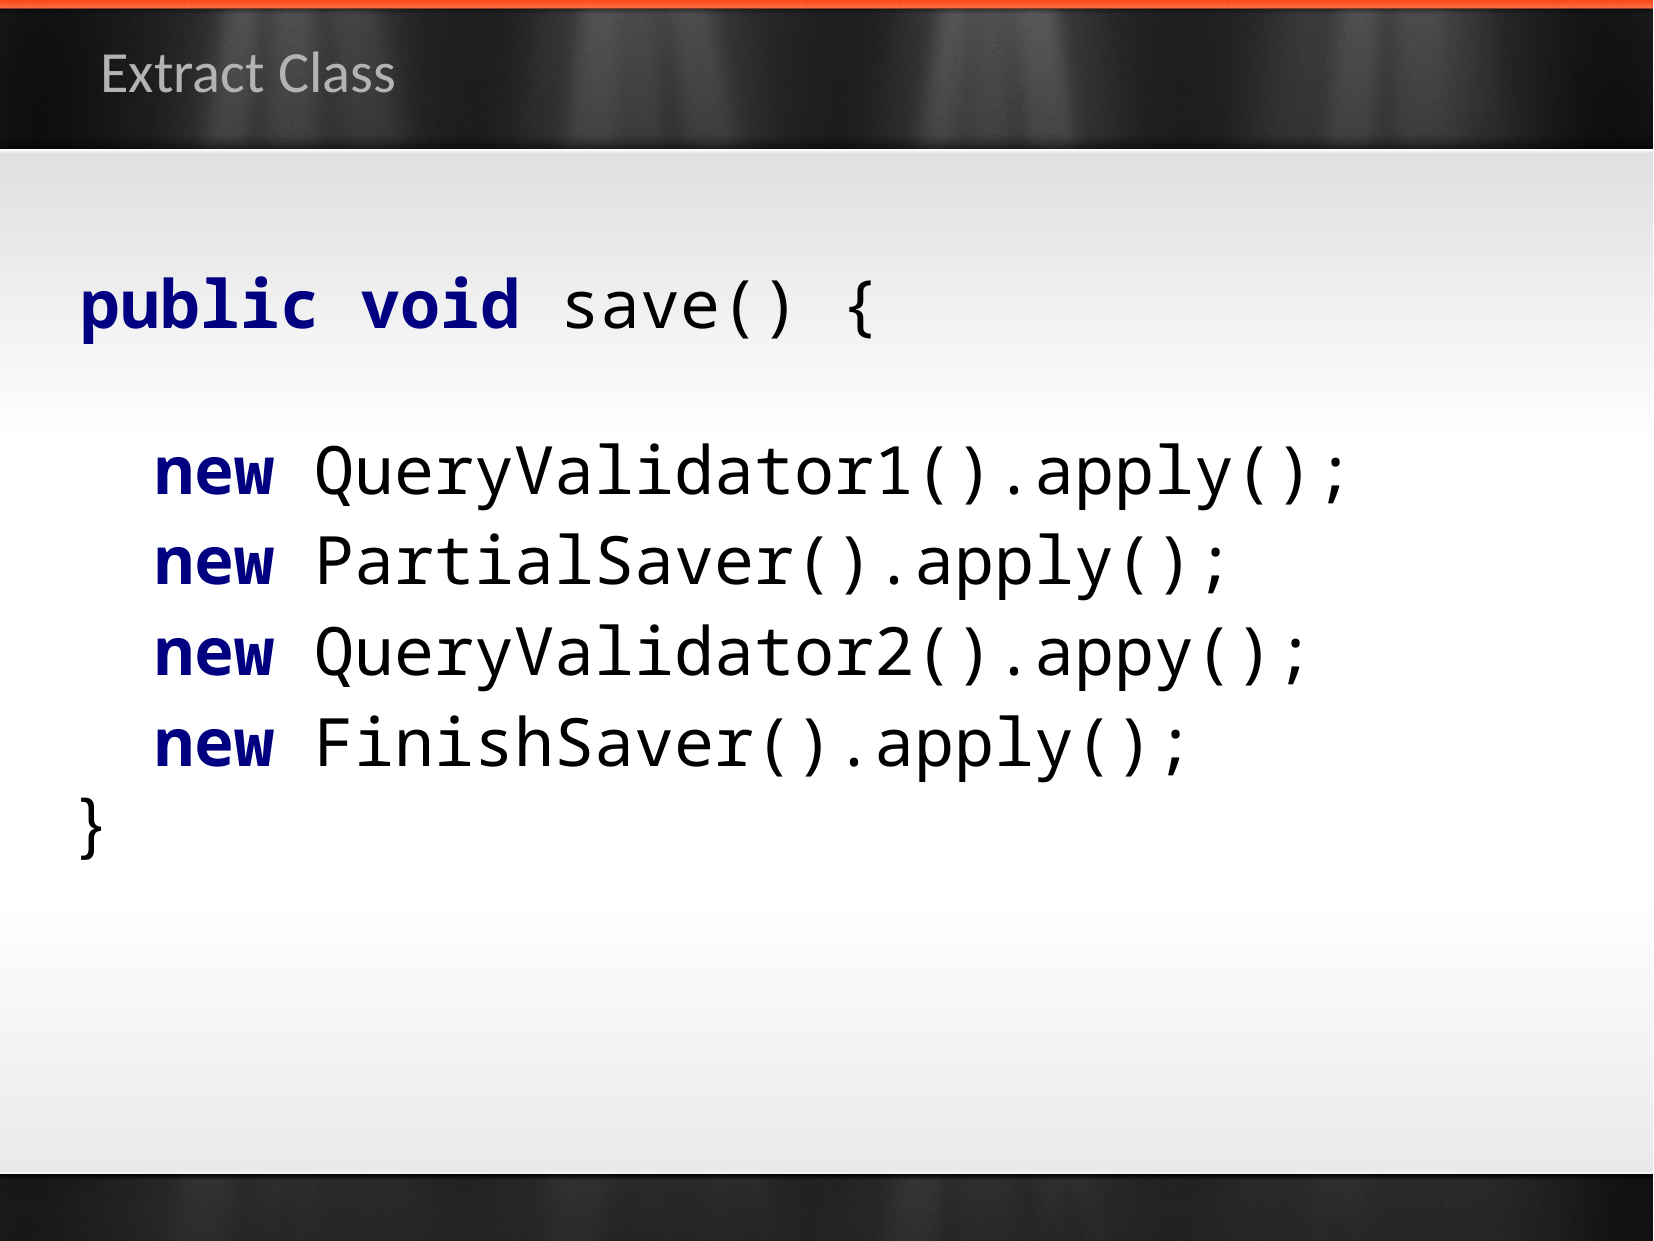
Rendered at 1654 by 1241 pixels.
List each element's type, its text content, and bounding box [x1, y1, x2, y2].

title Extract Class [100, 6, 1588, 151]
picture [0, 0, 1653, 1241]
subtitle public void save() { new QueryValidator1().apply(); new PartialSaver().apply(); new QueryValidator2().appy(); new FinishSaver().apply(); } [80, 289, 1569, 1142]
